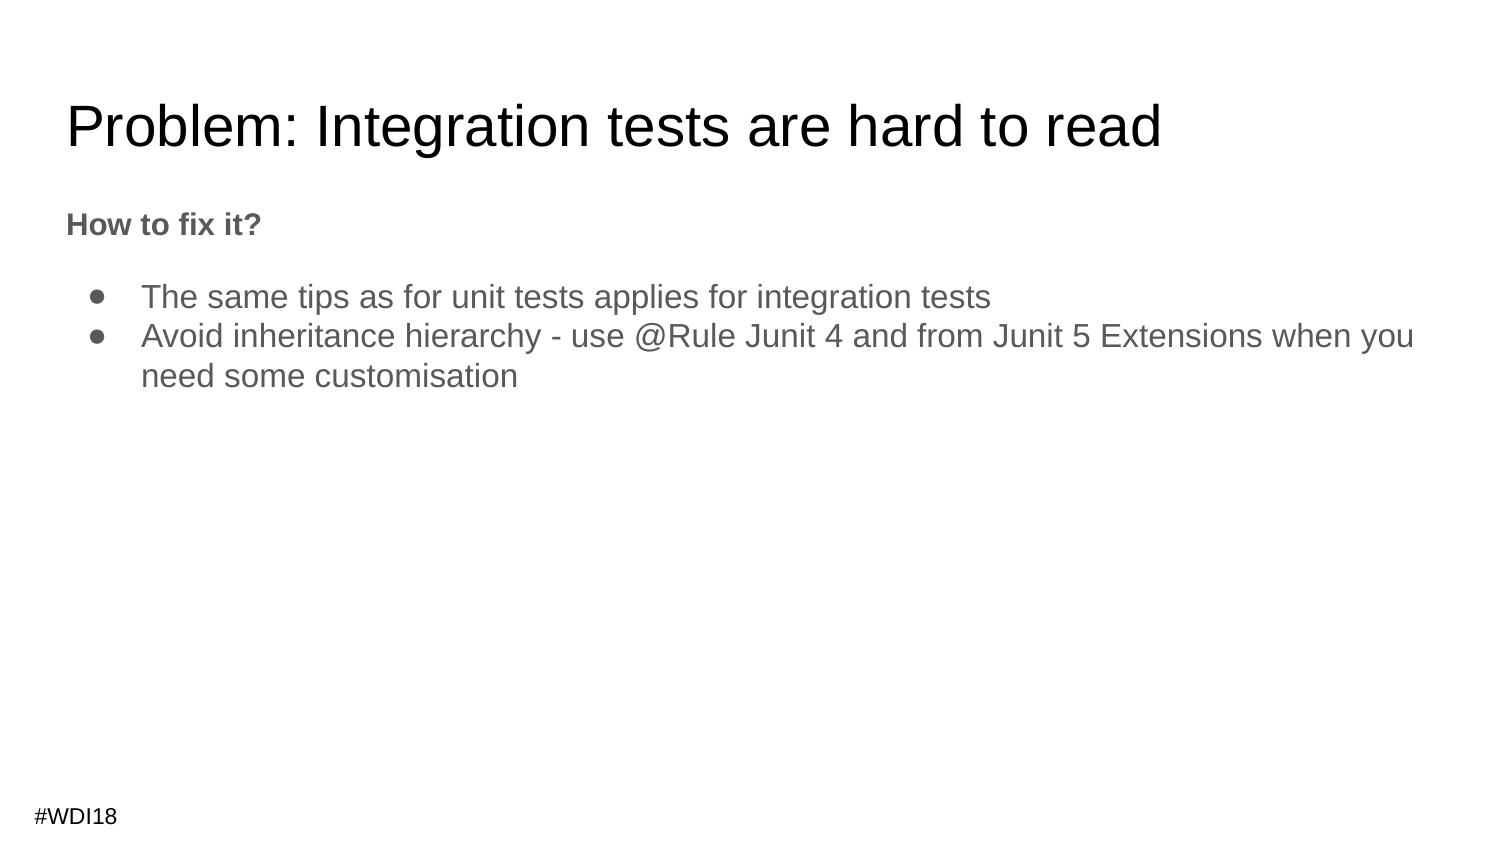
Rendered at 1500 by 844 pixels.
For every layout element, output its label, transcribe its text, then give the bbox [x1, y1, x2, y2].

text_box #WDI18 [0, 786, 247, 844]
list How to fix it? The same tips as for unit tests applies for integration tests Avoid inheritance hierarchy - use @Rule Junit 4 and from Junit 5 Extensions when you need some customisation [51, 189, 1449, 750]
title Problem: Integration tests are hard to read [51, 72, 1449, 167]
